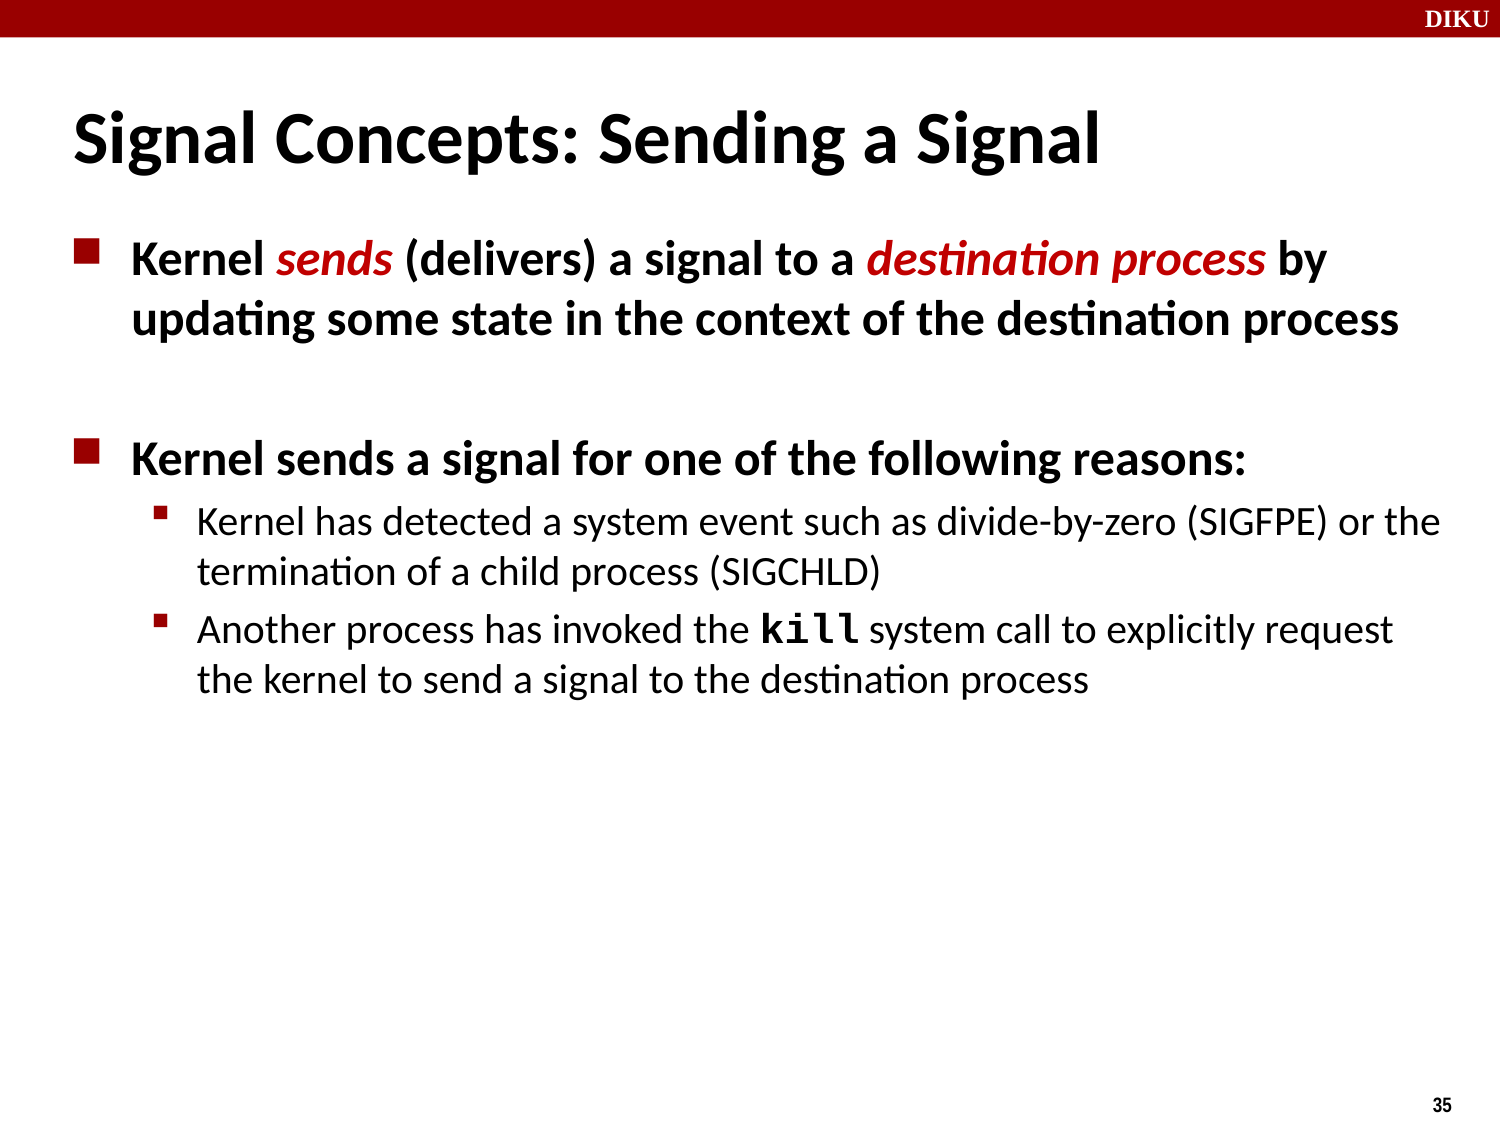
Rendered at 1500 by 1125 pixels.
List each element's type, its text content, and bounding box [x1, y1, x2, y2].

text_box Signal Concepts: Sending a Signal [58, 71, 1304, 197]
text_box Kernel sends (delivers) a signal to a destination process by updating some state in the context of the destination process Kernel sends a signal for one of the following reasons: Kernel has detected a system event such as divide-by-zero (SIGFPE) or the termination of a child process (SIGCHLD) Another process has invoked the kill system call to explicitly request the kernel to send a signal to the destination process [60, 217, 1463, 988]
